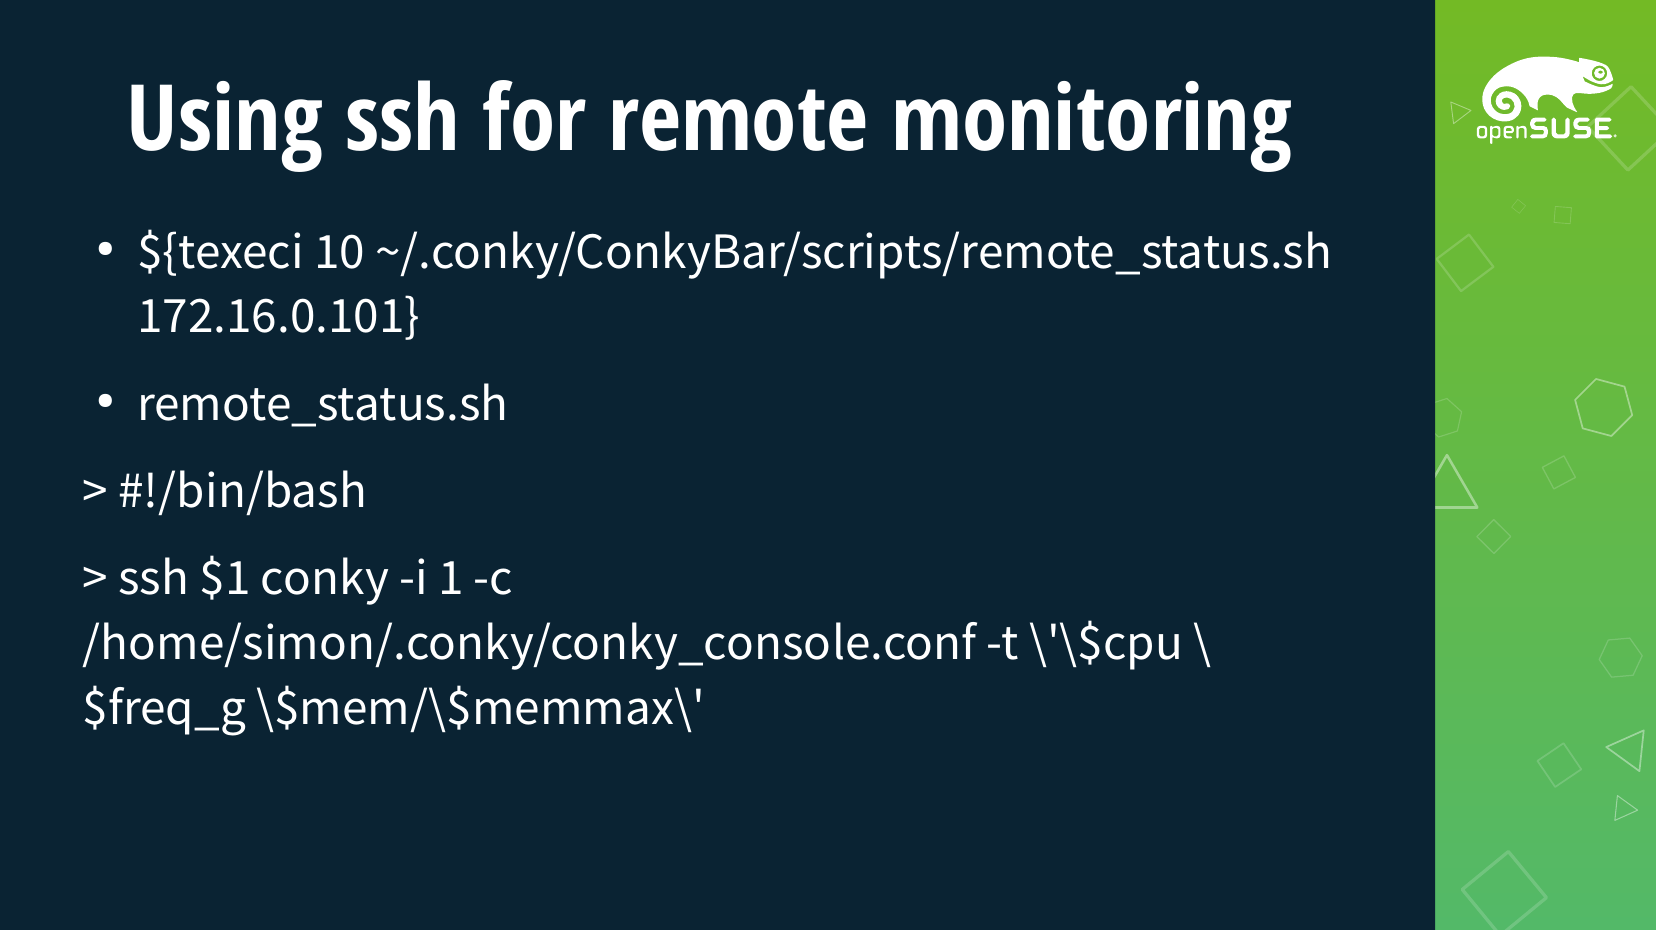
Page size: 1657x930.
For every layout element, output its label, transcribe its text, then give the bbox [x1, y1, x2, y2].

title Using ssh for remote monitoring [82, 37, 1338, 193]
list ${texeci 10 ~/.conky/ConkyBar/scripts/remote_status.sh 172.16.0.101} remote_status.sh > #!/bin/bash > ssh $1 conky -i 1 -c /home/simon/.conky/conky_console.conf -t \'\$cpu \$freq_g \$mem/\$memmax\' [82, 217, 1338, 757]
